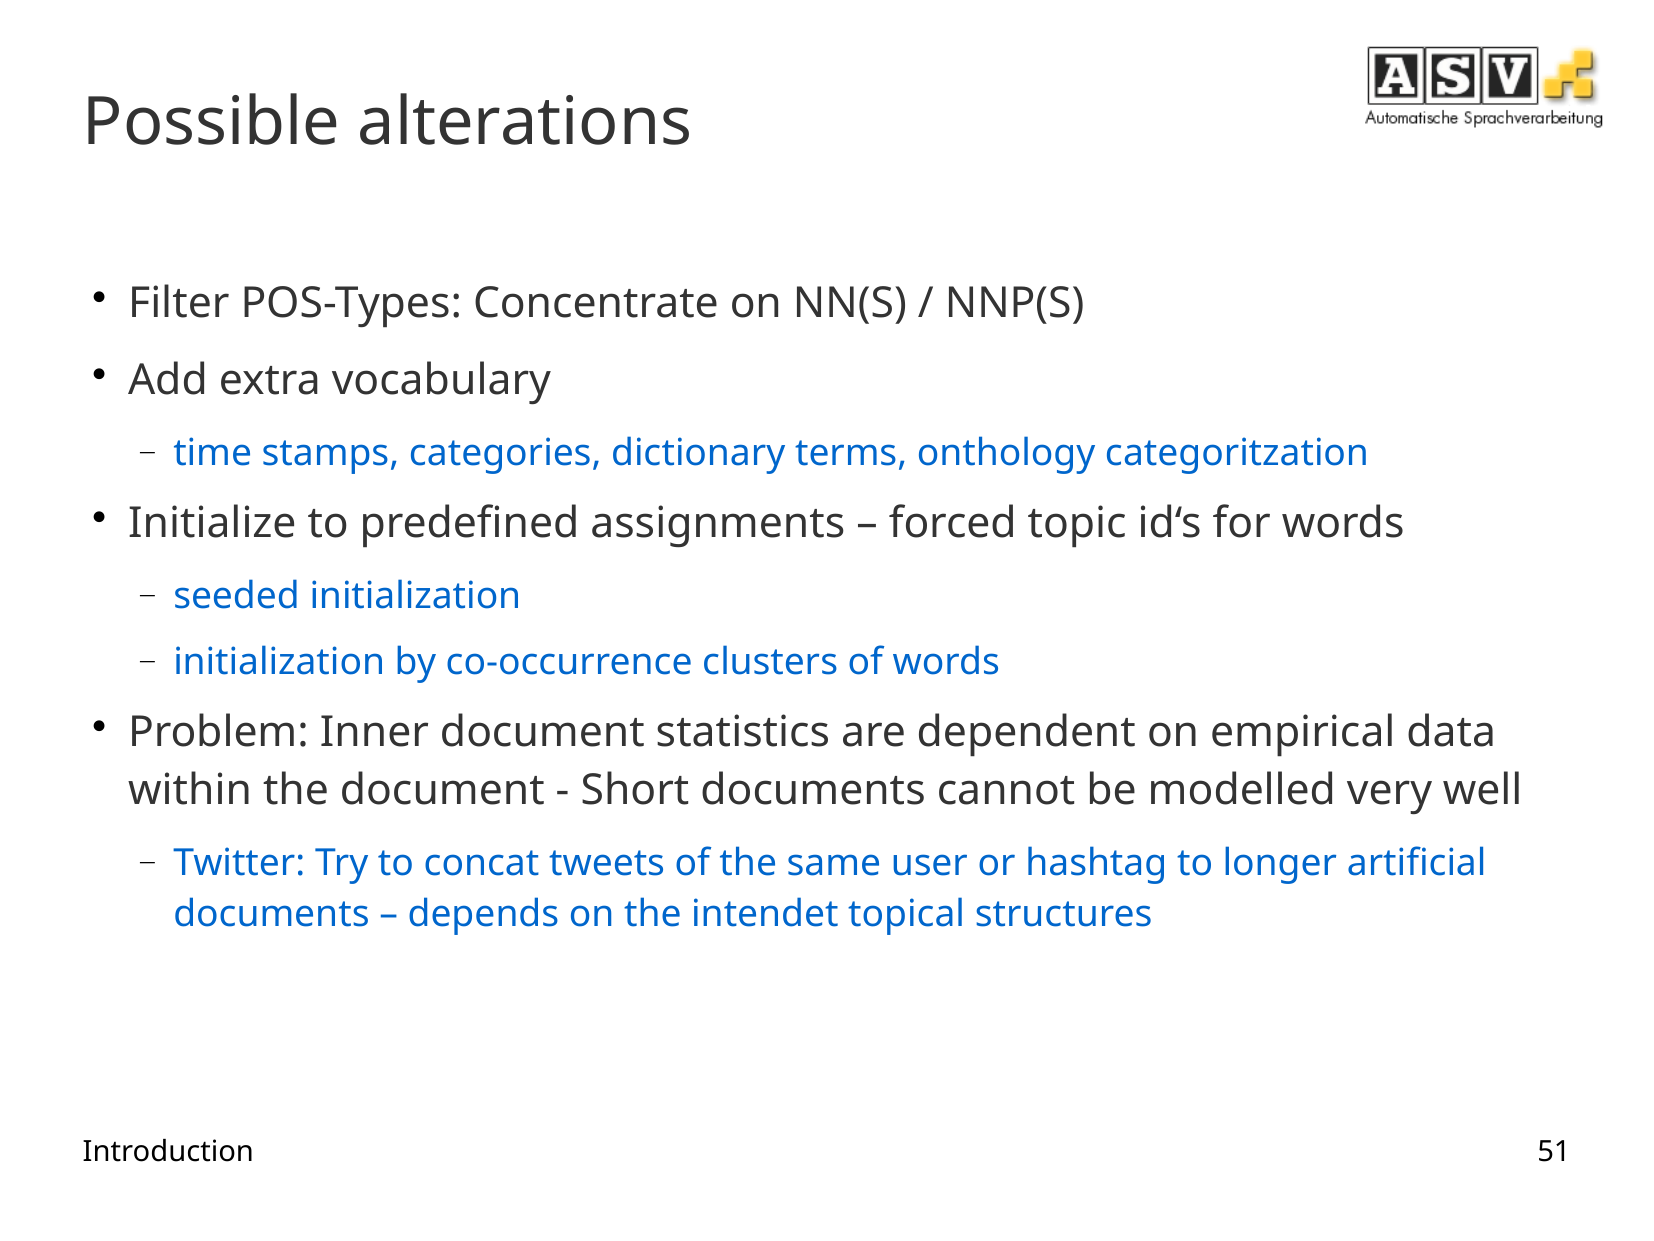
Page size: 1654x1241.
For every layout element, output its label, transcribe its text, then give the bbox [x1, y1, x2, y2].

list Filter POS-Types: Concentrate on NN(S) / NNP(S) Add extra vocabulary time stamps, categories, dictionary terms, onthology categoritzation Initialize to predefined assignments – forced topic id‘s for words seeded initialization initialization by co-occurrence clusters of words Problem: Inner document statistics are dependent on empirical data within the document - Short documents cannot be modelled very well Twitter: Try to concat tweets of the same user or hashtag to longer artificial documents – depends on the intendet topical structures [82, 271, 1538, 991]
title Possible alterations [82, 49, 1347, 189]
picture [1364, 43, 1605, 129]
